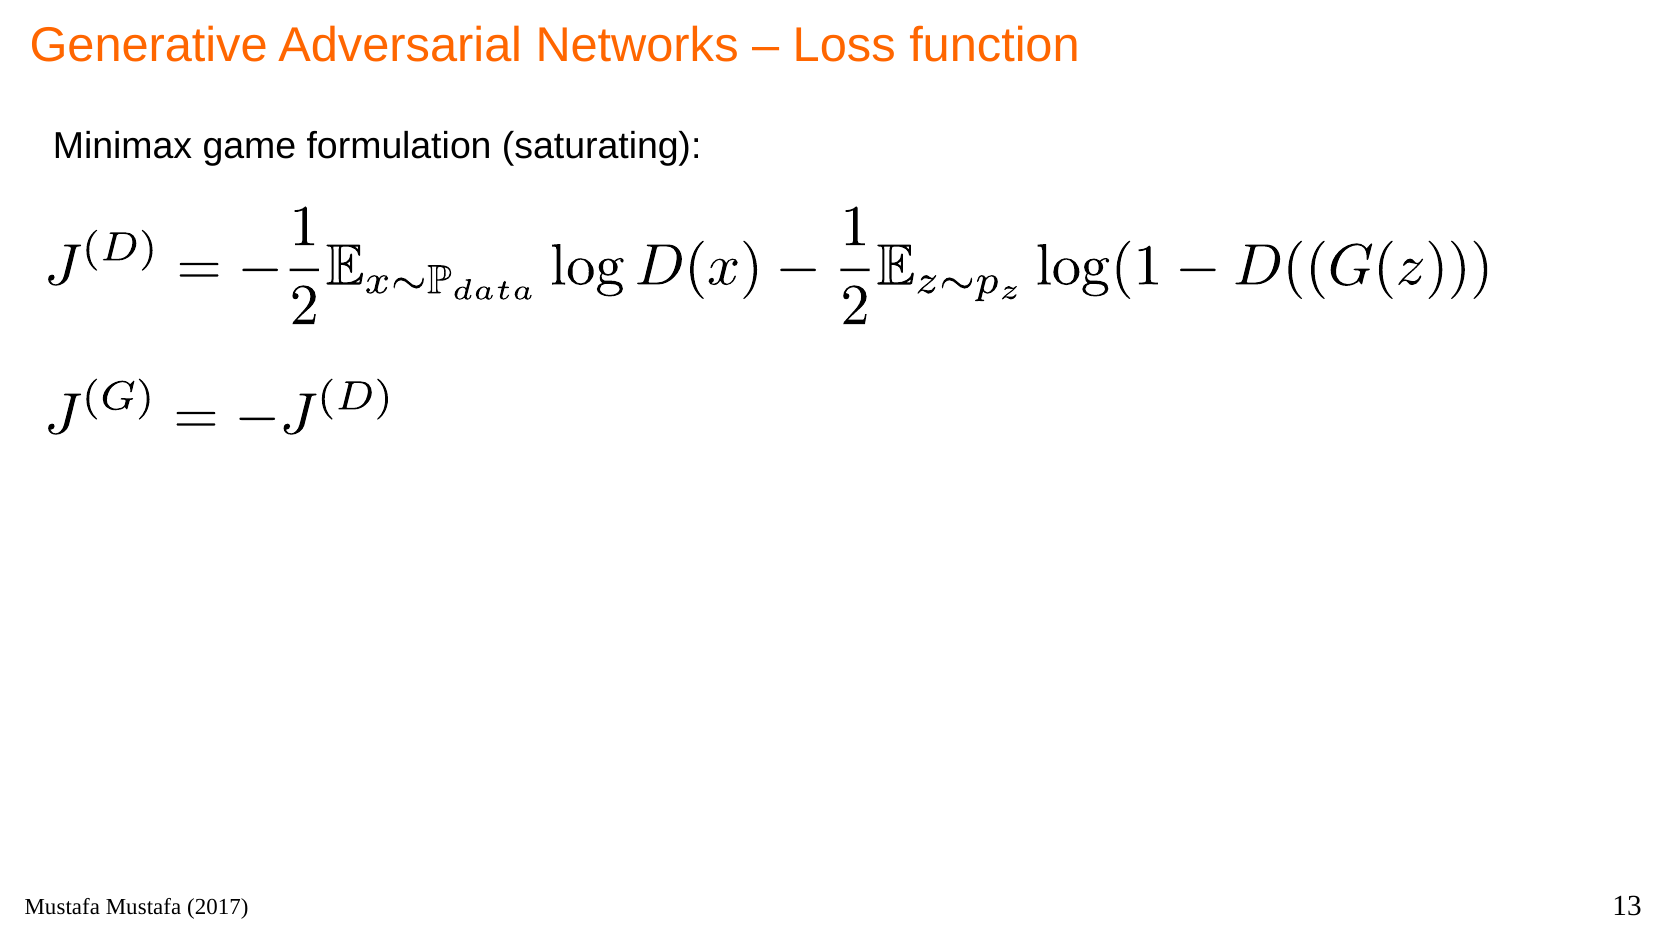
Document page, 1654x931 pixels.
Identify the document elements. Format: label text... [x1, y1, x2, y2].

title Generative Adversarial Networks – Loss function [29, 15, 1621, 74]
text_box Minimax game formulation (saturating): [38, 117, 717, 175]
text_box [44, 206, 1493, 325]
text_box [44, 378, 393, 439]
